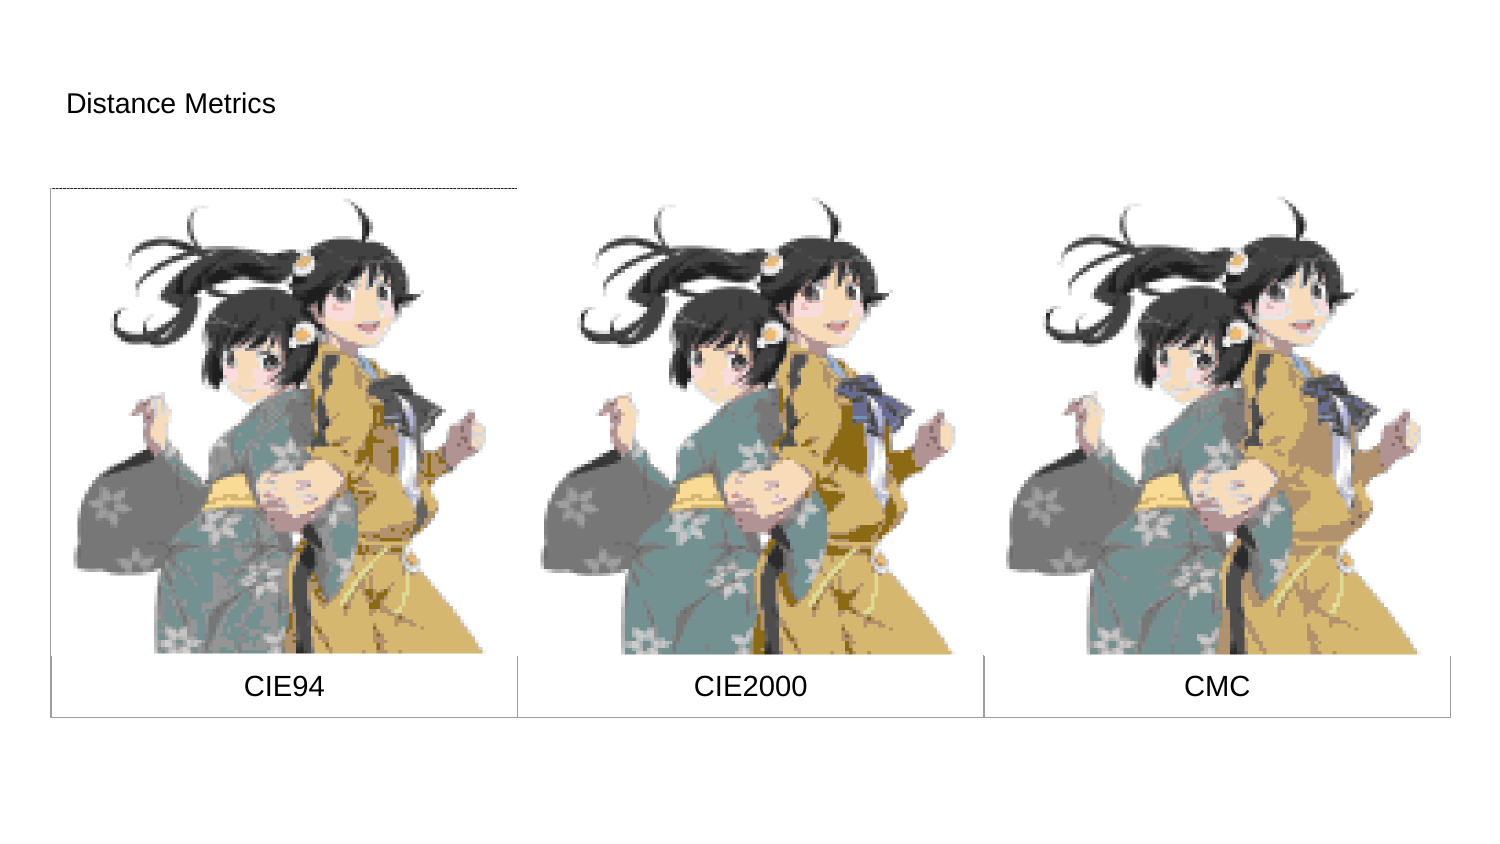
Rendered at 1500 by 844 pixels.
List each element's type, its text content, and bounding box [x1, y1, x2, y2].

table_cell CIE2000 [518, 655, 983, 717]
title Distance Metrics [51, 72, 1449, 167]
picture [51, 188, 1451, 656]
table_cell CIE94 [52, 656, 517, 717]
table_cell CMC [985, 656, 1450, 717]
